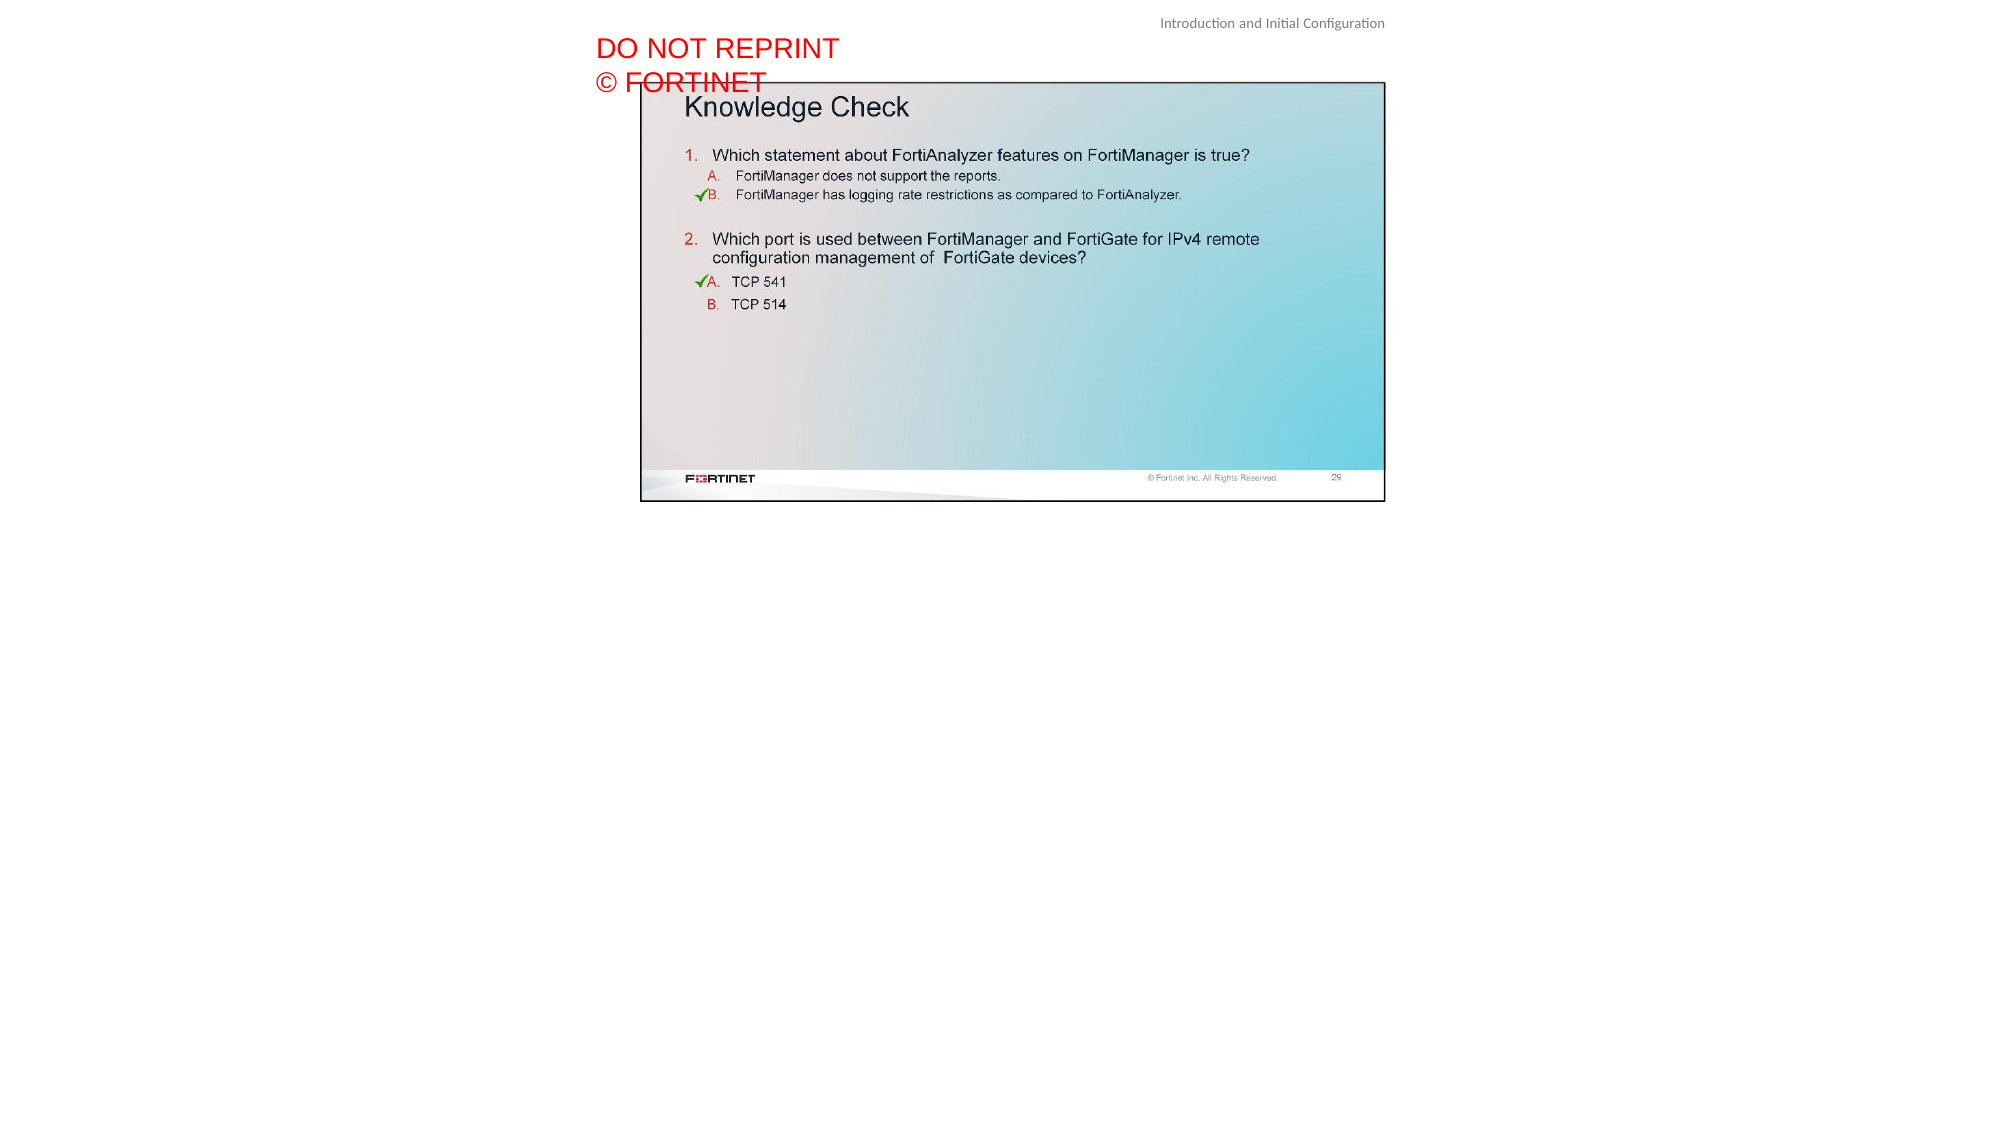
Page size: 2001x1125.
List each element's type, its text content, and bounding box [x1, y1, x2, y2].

picture [642, 84, 1383, 500]
text_box DO NOT REPRINT © FORTINET [594, 28, 841, 98]
text_box [640, 81, 1386, 502]
text_box Introduction and Initial Configuration [1158, 11, 1386, 32]
